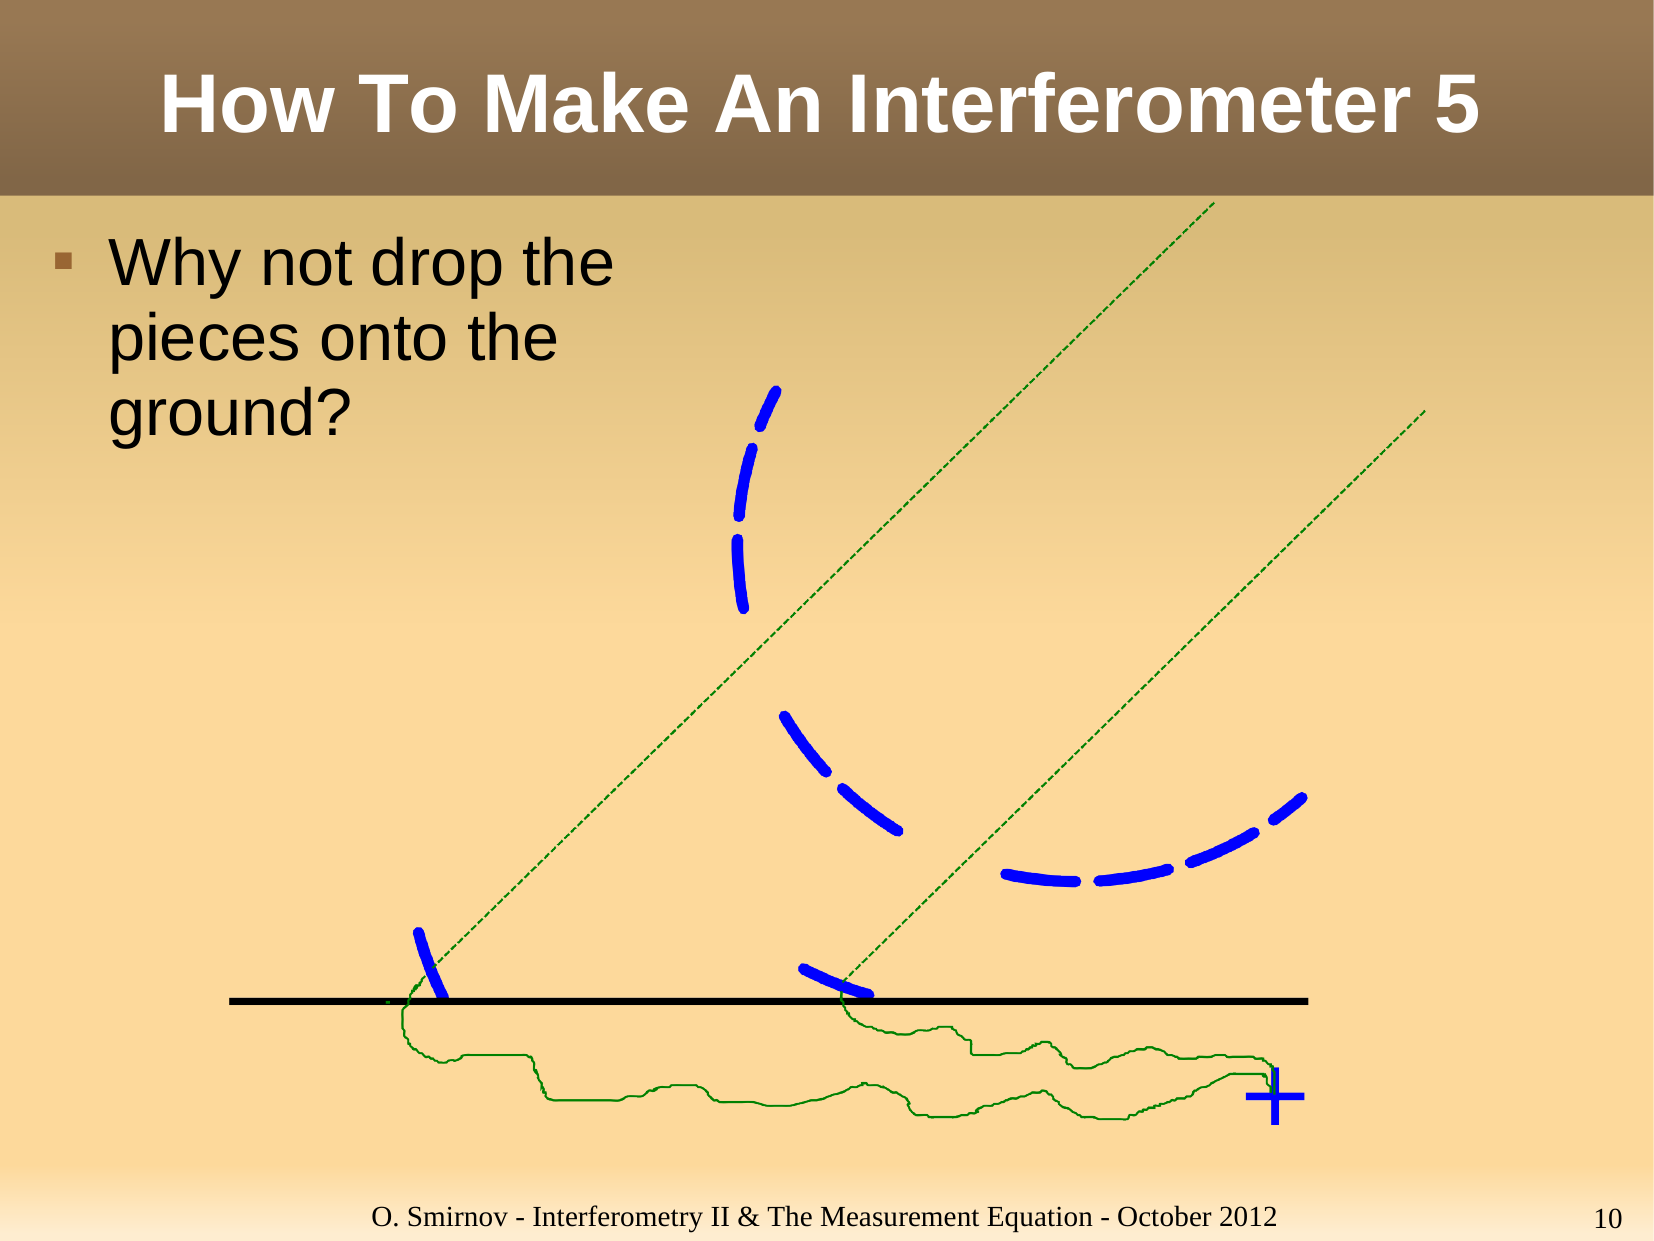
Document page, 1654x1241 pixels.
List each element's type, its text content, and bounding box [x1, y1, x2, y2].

picture [0, 0, 1654, 1241]
title How To Make An Interferometer 5 [76, 0, 1565, 208]
list Why not drop the pieces onto the ground? [37, 225, 751, 826]
